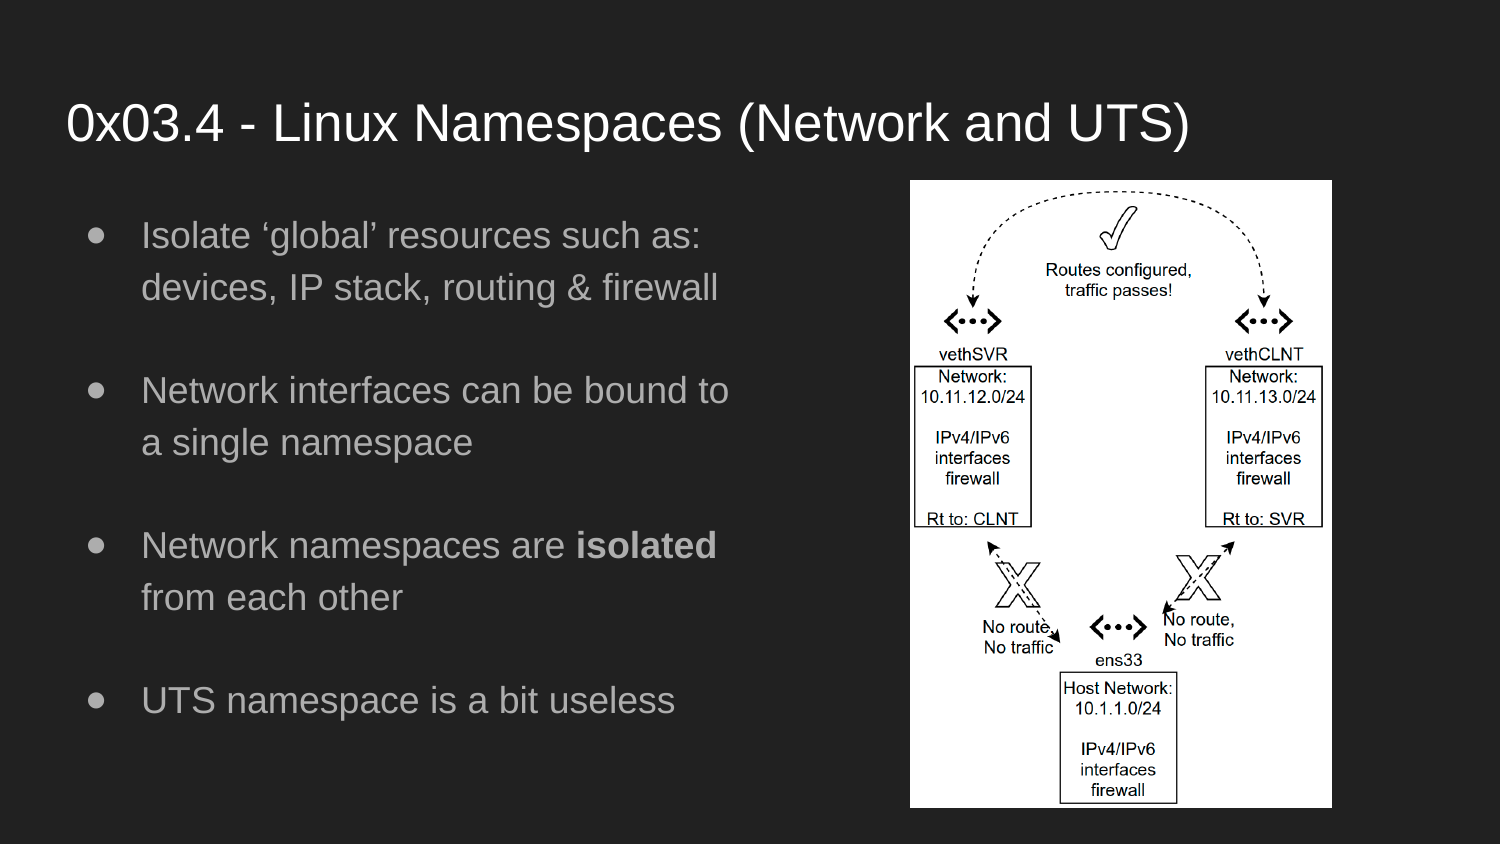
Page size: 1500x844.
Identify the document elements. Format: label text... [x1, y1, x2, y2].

picture [910, 180, 1332, 808]
title 0x03.4 - Linux Namespaces (Network and UTS) [51, 72, 1449, 167]
list Isolate ‘global’ resources such as: devices, IP stack, routing & firewall Network interfaces can be bound to a single namespace Network namespaces are isolated from each other UTS namespace is a bit useless [51, 189, 750, 750]
